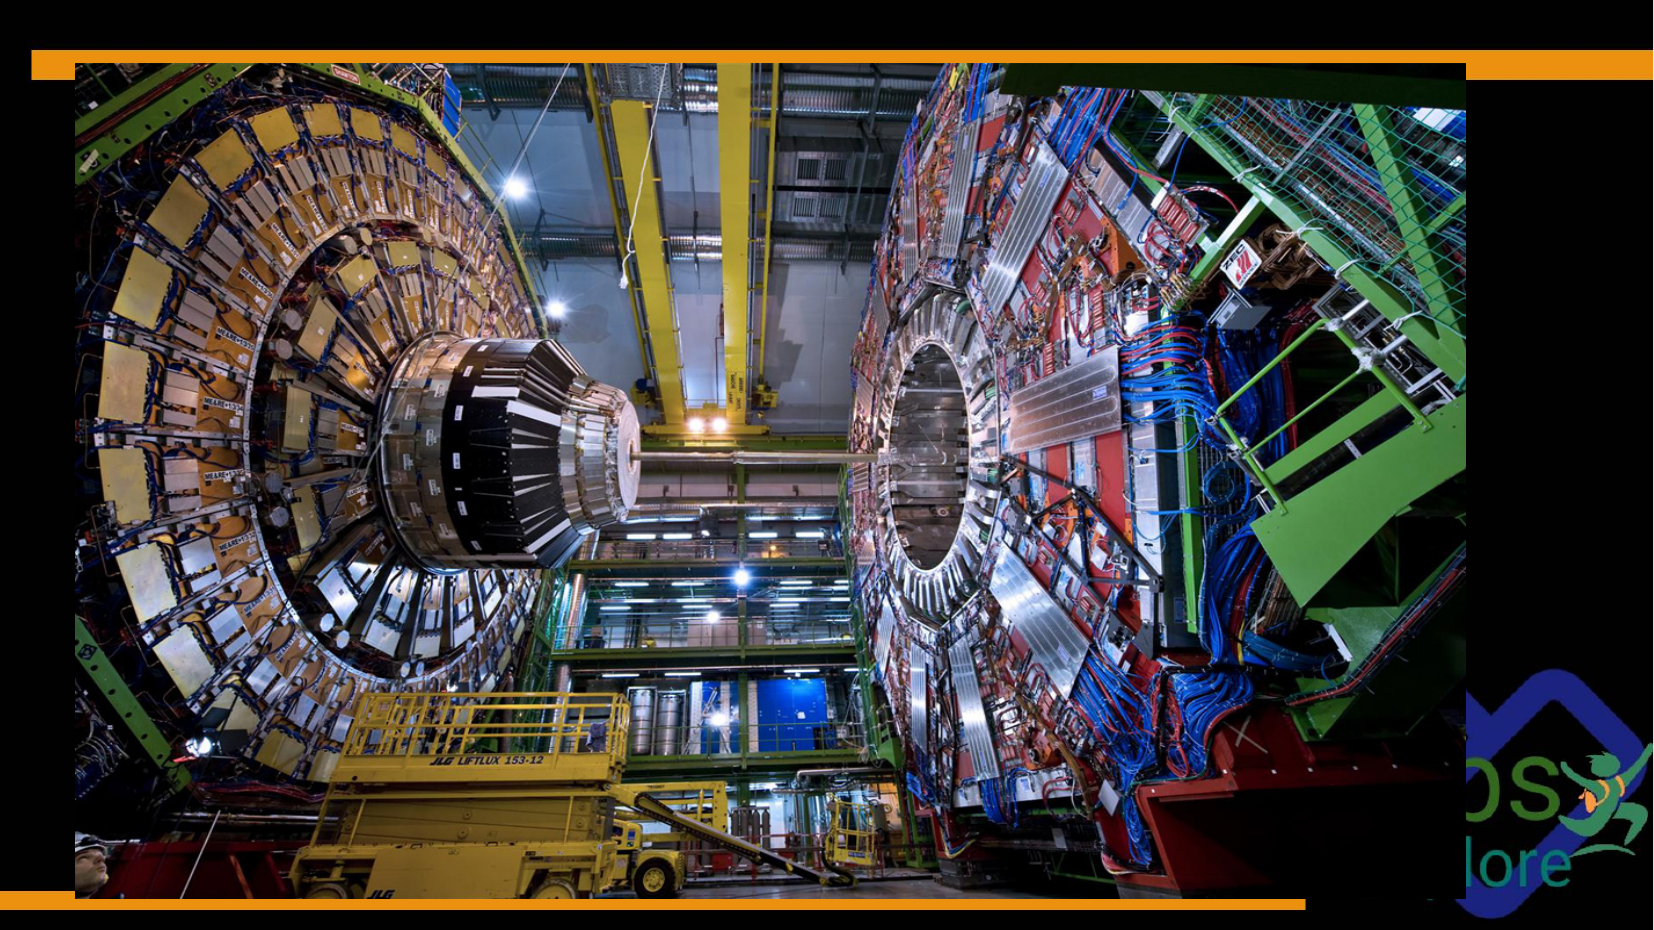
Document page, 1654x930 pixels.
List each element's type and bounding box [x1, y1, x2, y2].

title [35, 48, 1524, 205]
picture [0, 0, 1654, 930]
